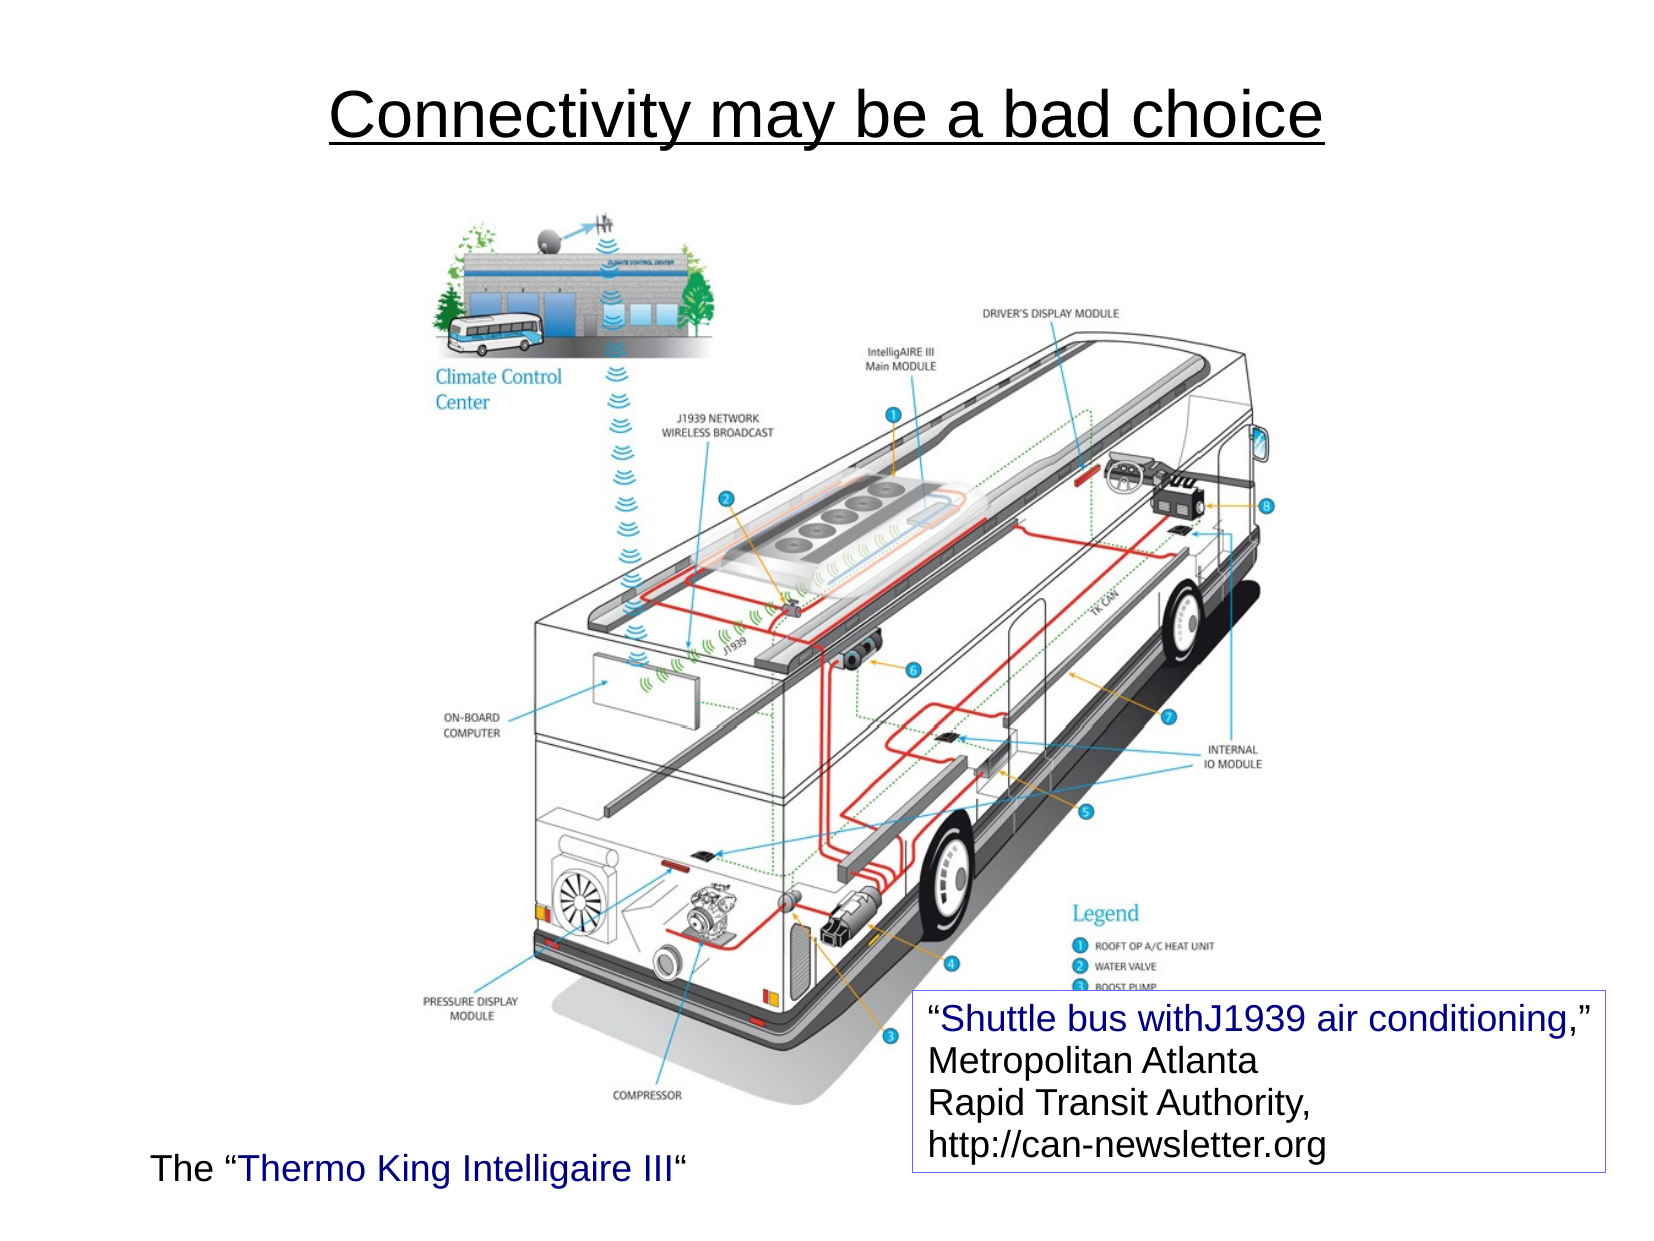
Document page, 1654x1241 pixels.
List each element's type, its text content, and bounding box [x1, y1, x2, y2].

text_box The “Thermo King Intelligaire III“ [135, 1140, 703, 1197]
picture [420, 209, 1279, 1111]
title Connectivity may be a bad choice [82, 49, 1571, 181]
text_box “Shuttle bus withJ1939 air conditioning,” Metropolitan Atlanta Rapid Transit Authority, http://can-newsletter.org [912, 990, 1606, 1173]
